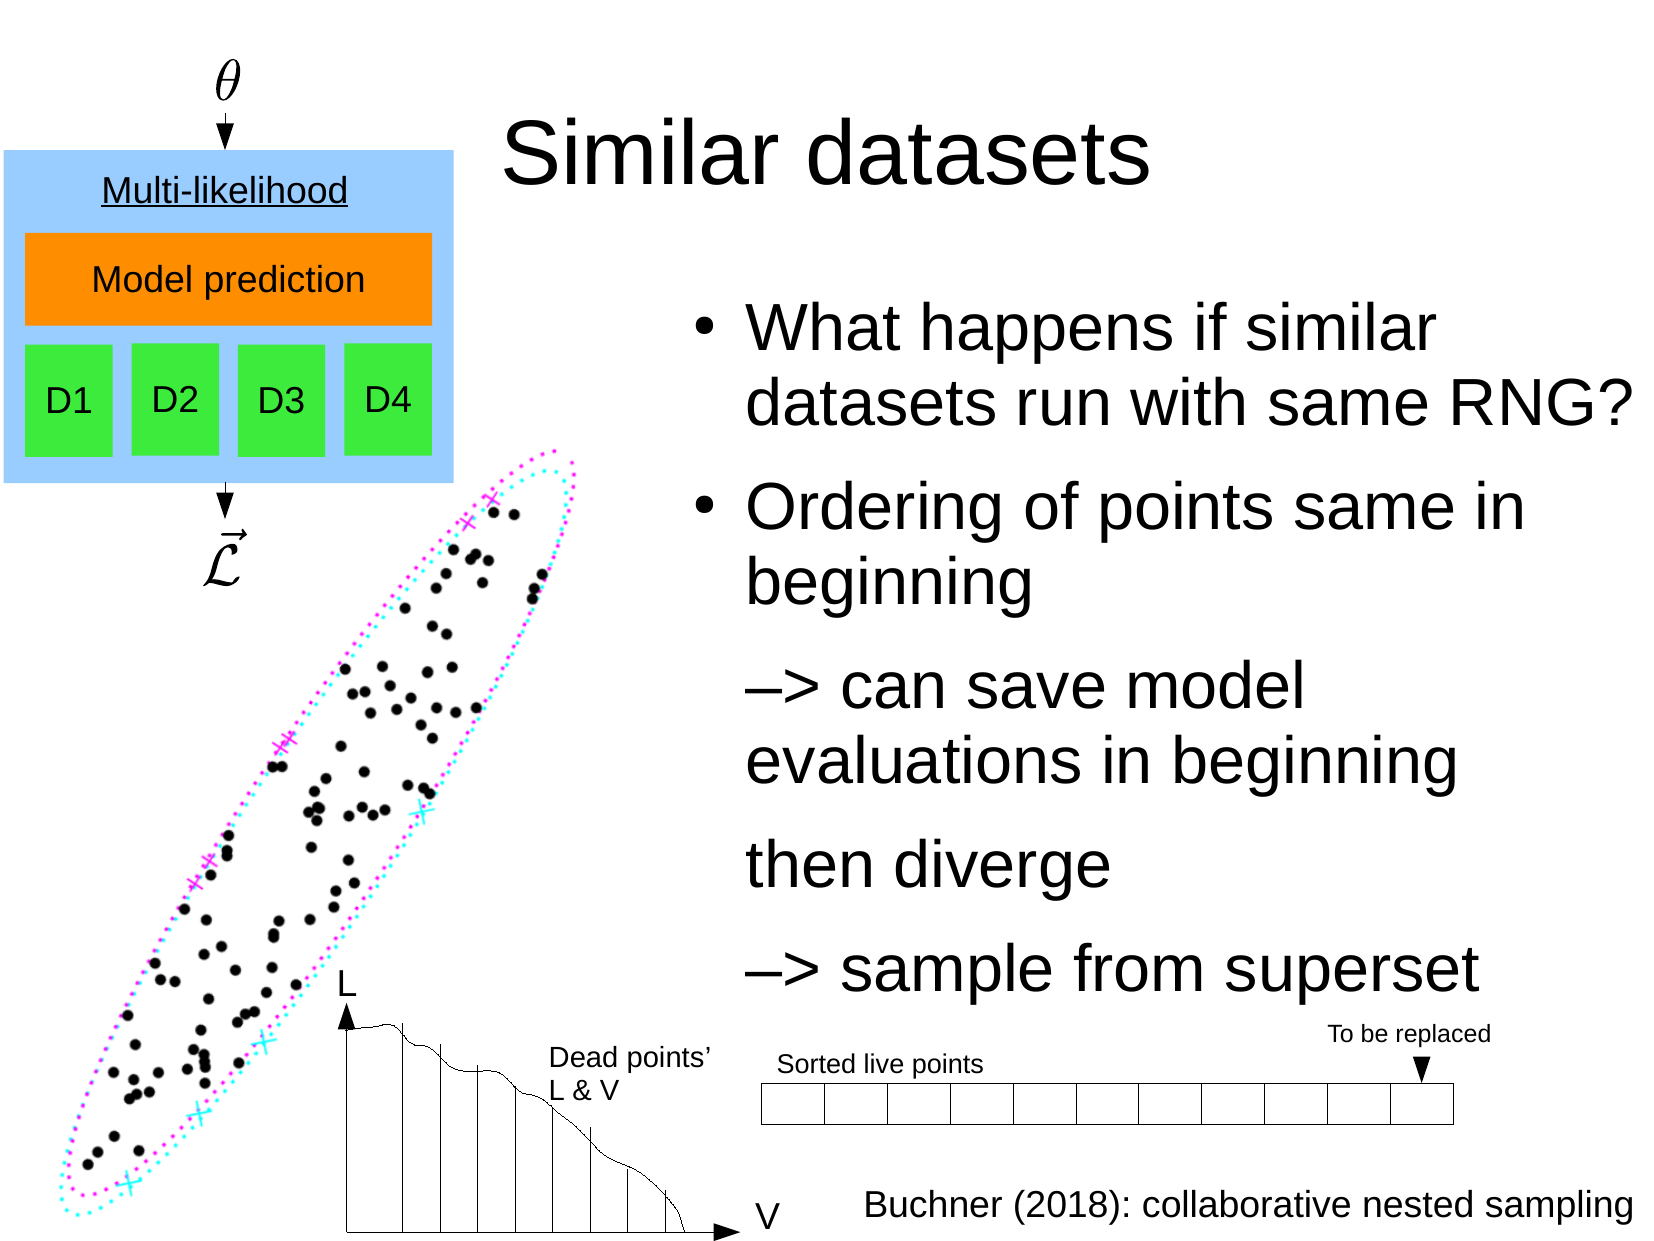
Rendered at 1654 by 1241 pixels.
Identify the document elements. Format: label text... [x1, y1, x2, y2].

text_box D4 [344, 343, 432, 456]
text_box L [321, 955, 360, 1013]
text_box D3 [237, 344, 326, 457]
picture [0, 296, 675, 1241]
text_box [213, 58, 243, 101]
text_box [201, 528, 249, 587]
list What happens if similar datasets run with same RNG? Ordering of points same in beginning –> can save model evaluations in beginning then diverge –> sample from superset [675, 290, 1651, 1126]
text_box To be replaced [1312, 1012, 1538, 1115]
text_box V [740, 1187, 778, 1241]
title Similar datasets [82, 49, 1571, 257]
text_box [761, 1083, 1454, 1125]
text_box Dead points’ L & V [534, 1033, 741, 1115]
text_box Model prediction [25, 232, 433, 326]
text_box D1 [25, 344, 113, 457]
text_box [3, 150, 454, 484]
text_box Multi-likelihood [0, 161, 451, 219]
text_box Buchner (2018): collaborative nested sampling [848, 1176, 1654, 1241]
text_box D2 [131, 343, 220, 456]
text_box Sorted live points [761, 1041, 1108, 1087]
